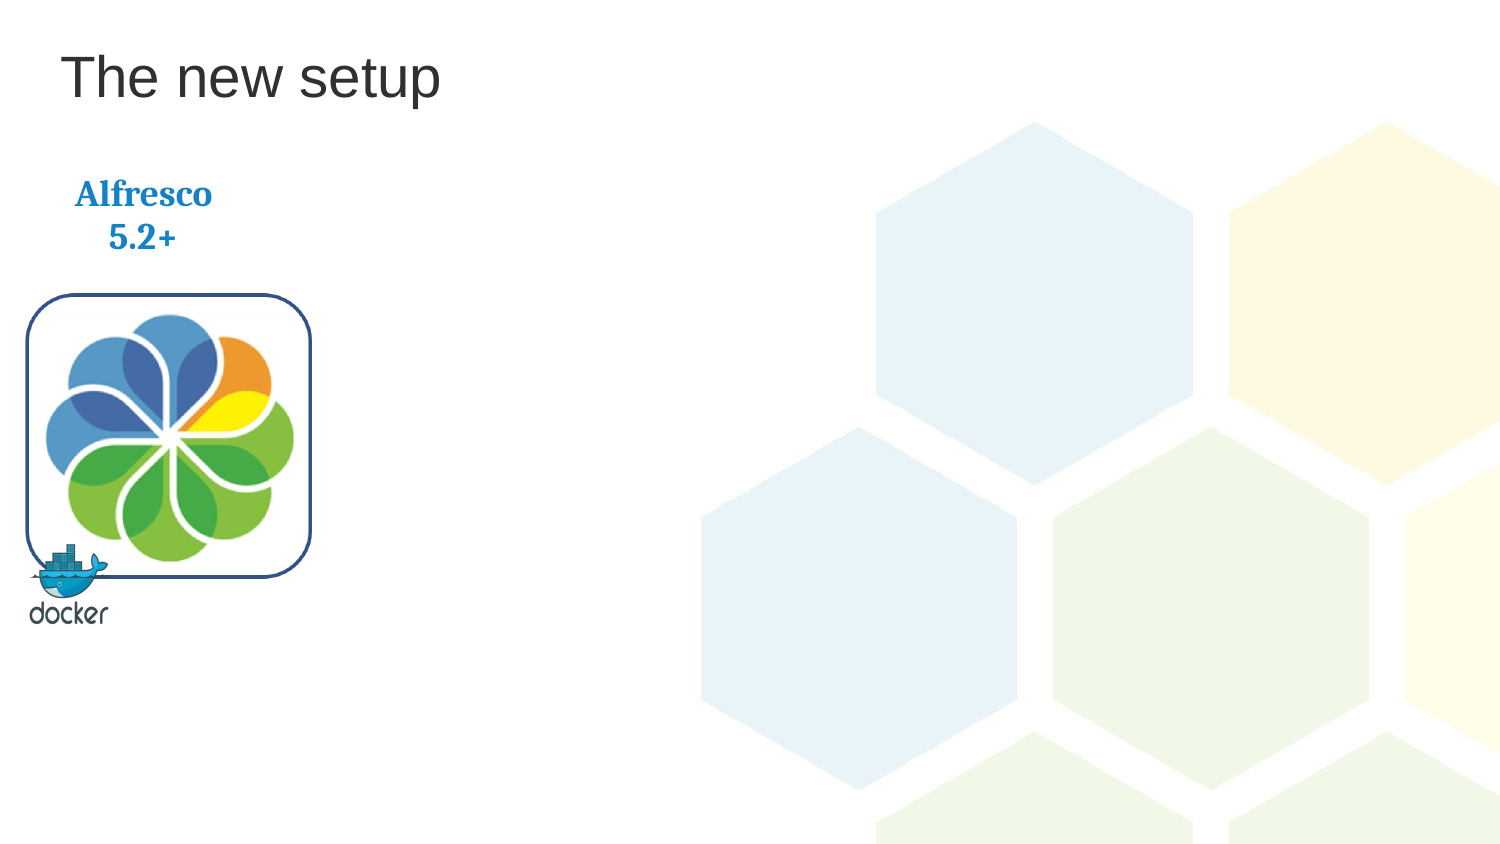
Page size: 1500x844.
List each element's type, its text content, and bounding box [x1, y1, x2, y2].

text_box Alfresco 5.2+ [60, 165, 271, 267]
title The new setup [45, 24, 1443, 118]
picture [0, 0, 1500, 844]
